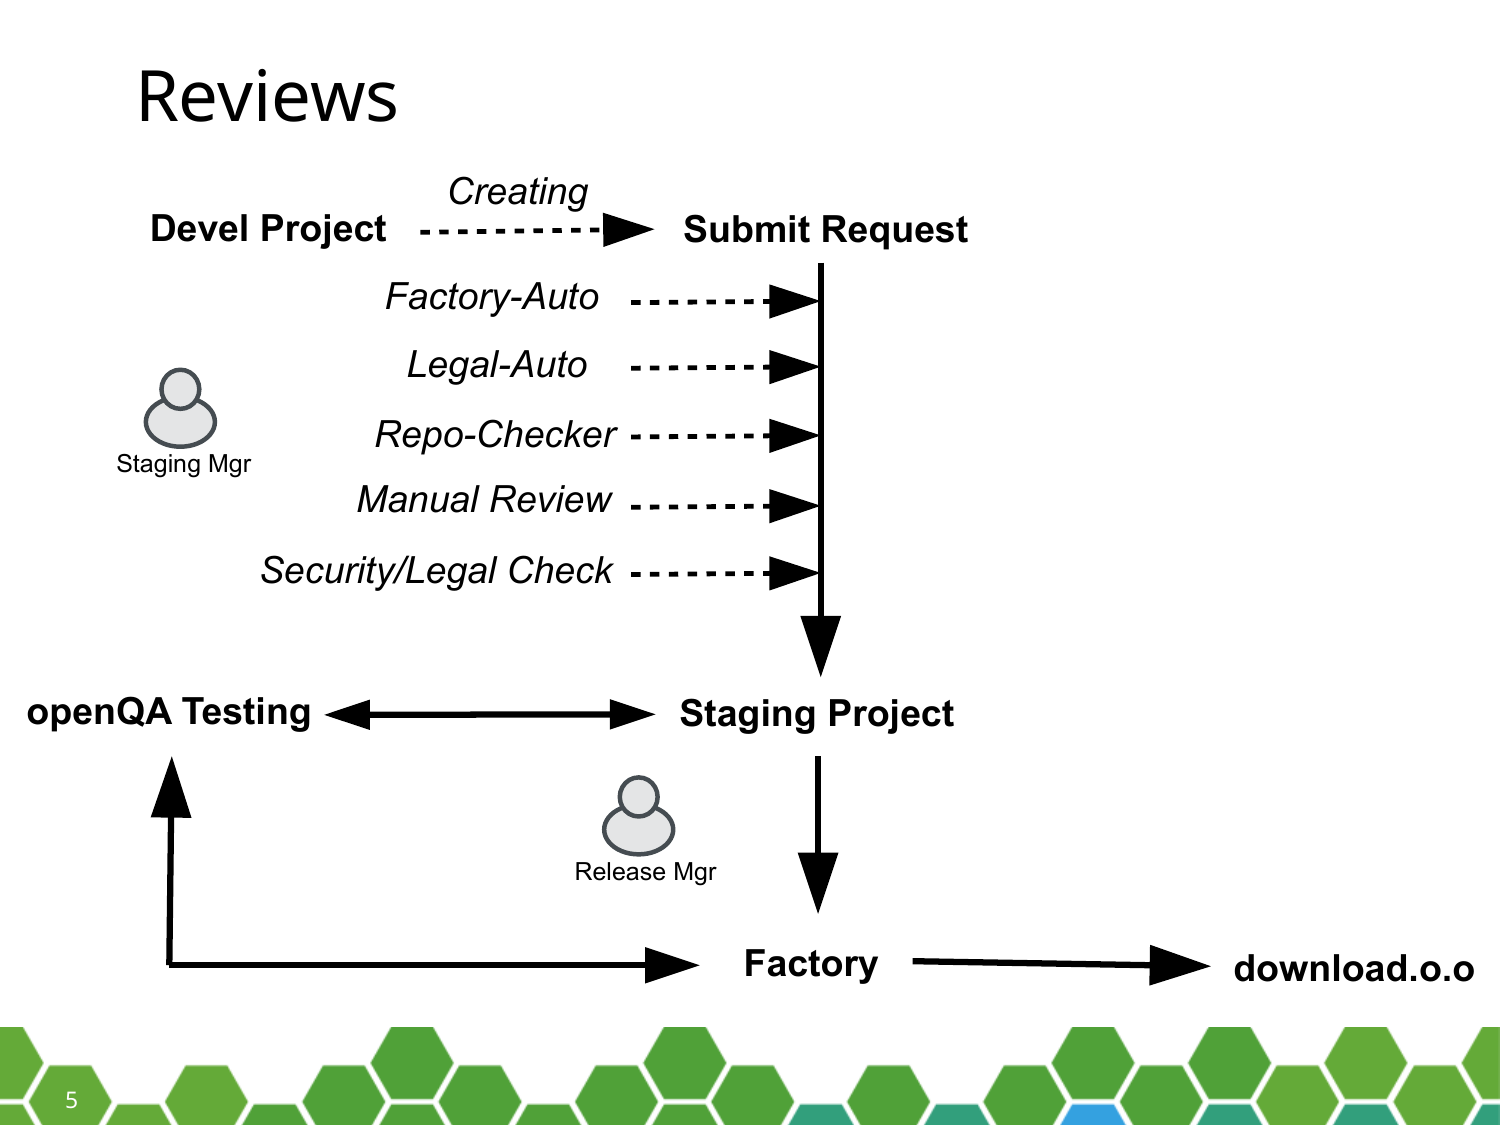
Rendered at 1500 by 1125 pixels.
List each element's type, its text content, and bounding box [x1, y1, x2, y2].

text_box Repo-Checker [359, 405, 630, 463]
text_box Release Mgr [559, 850, 732, 894]
text_box openQA Testing [11, 683, 327, 742]
text_box Security/Legal Check [244, 541, 628, 599]
text_box Legal-Auto [391, 335, 603, 393]
text_box download.o.o [1218, 940, 1492, 999]
text_box Submit Request [668, 201, 984, 260]
text_box Staging Mgr [101, 442, 266, 486]
text_box Devel Project [135, 200, 402, 259]
text_box Creating [431, 162, 603, 220]
text_box [145, 369, 215, 442]
picture [0, 1027, 1500, 1125]
text_box Staging Project [664, 684, 984, 743]
text_box [604, 777, 674, 850]
text_box Factory-Auto [369, 268, 614, 325]
title Reviews [135, 12, 1372, 175]
text_box Factory [728, 935, 894, 994]
text_box Manual Review [341, 471, 627, 529]
